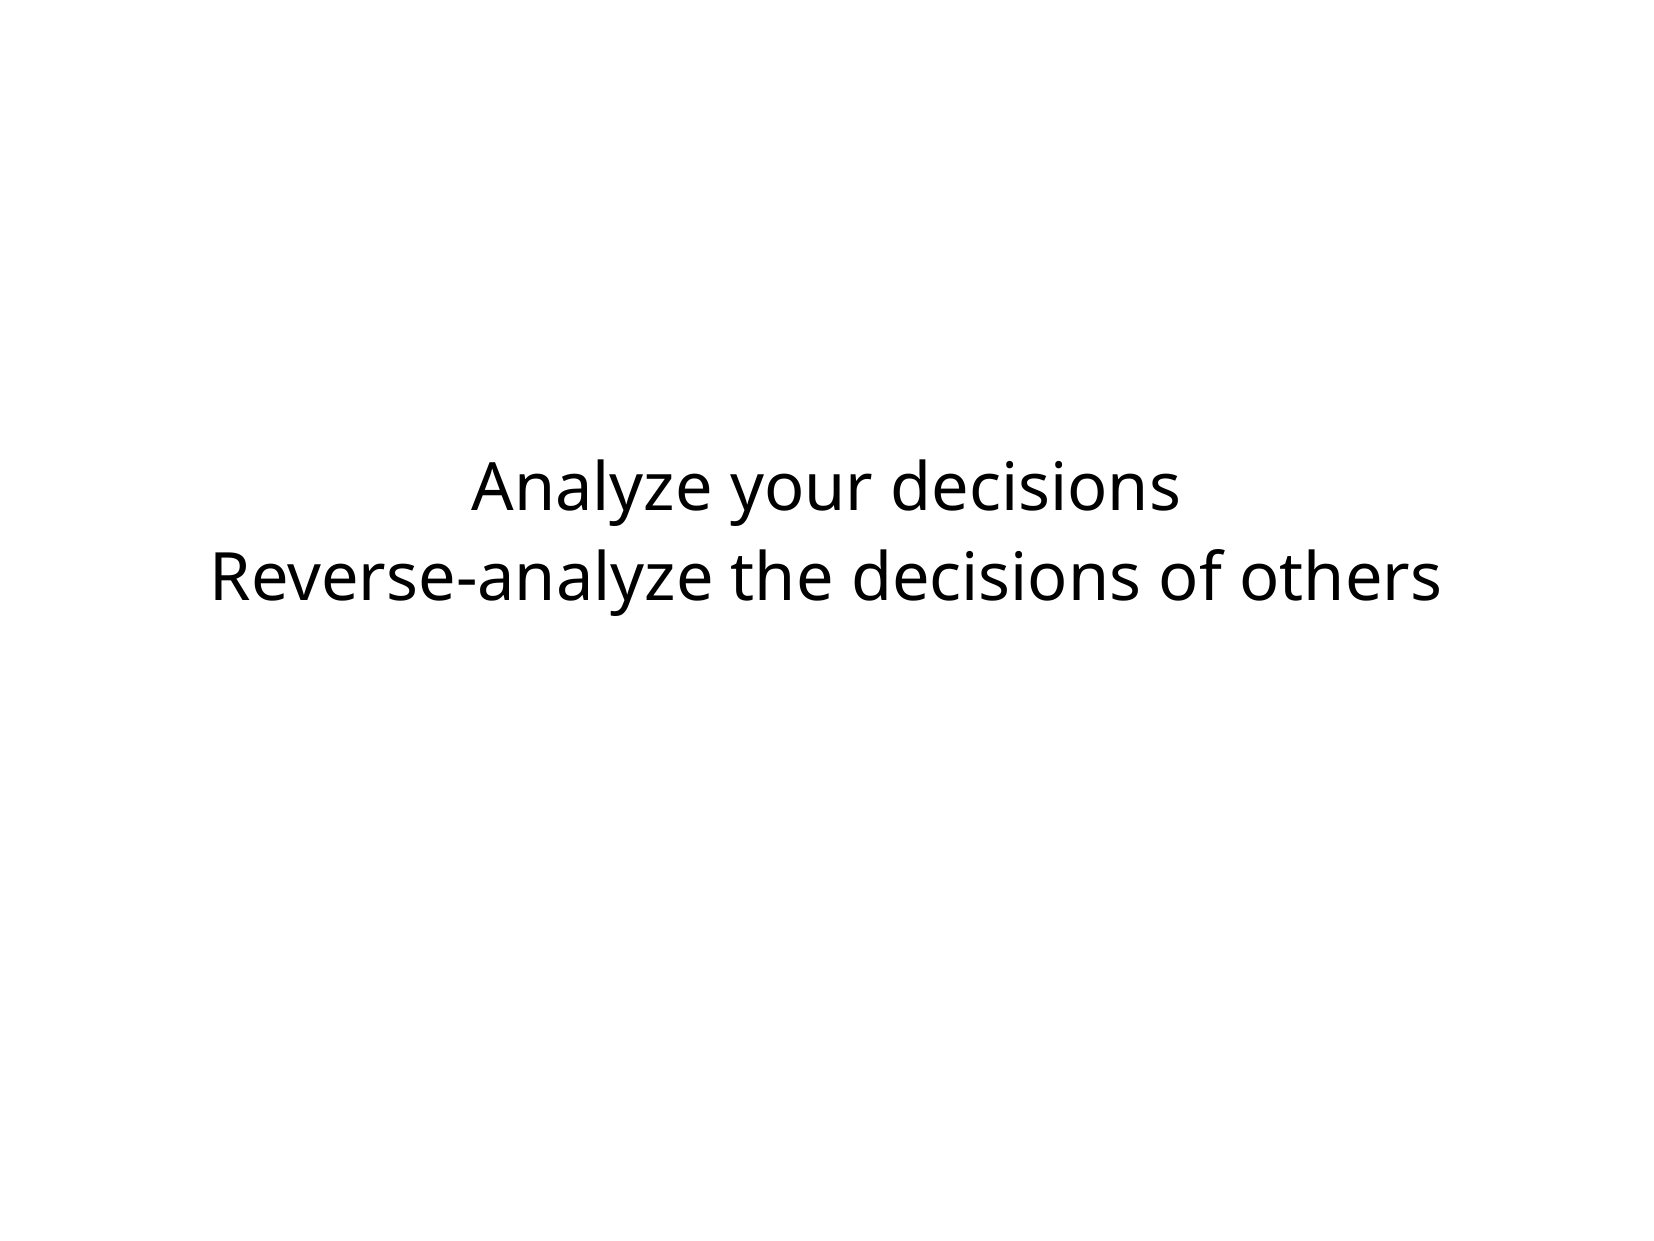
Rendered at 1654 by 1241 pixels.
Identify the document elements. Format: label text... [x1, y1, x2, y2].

subtitle Analyze your decisions Reverse-analyze the decisions of others [82, 49, 1571, 1010]
